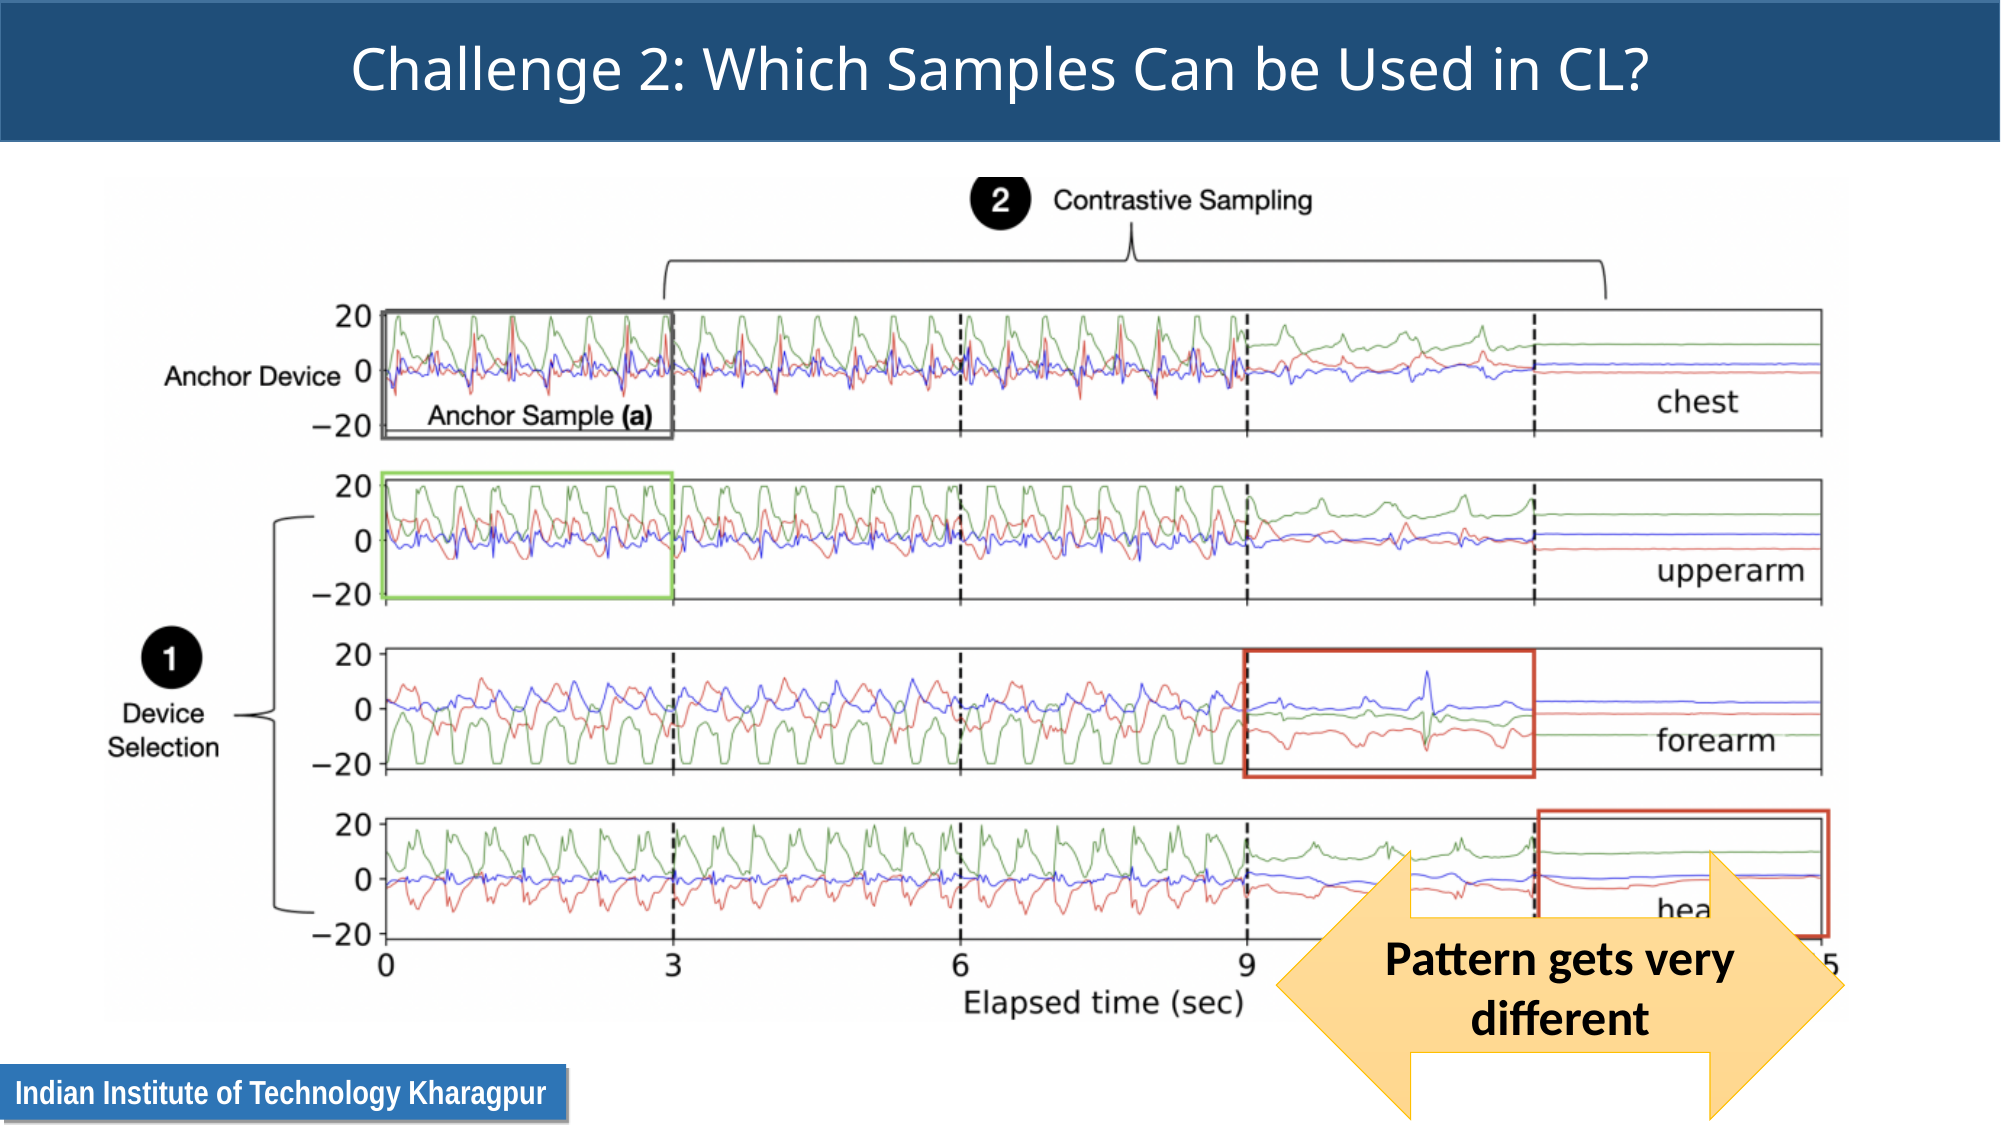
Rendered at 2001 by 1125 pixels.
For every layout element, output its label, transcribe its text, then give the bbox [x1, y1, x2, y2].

picture [104, 177, 1896, 1036]
title Challenge 2: Which Samples Can be Used in CL? [0, 1, 2000, 141]
text_box Pattern gets very different [1276, 850, 1845, 1120]
